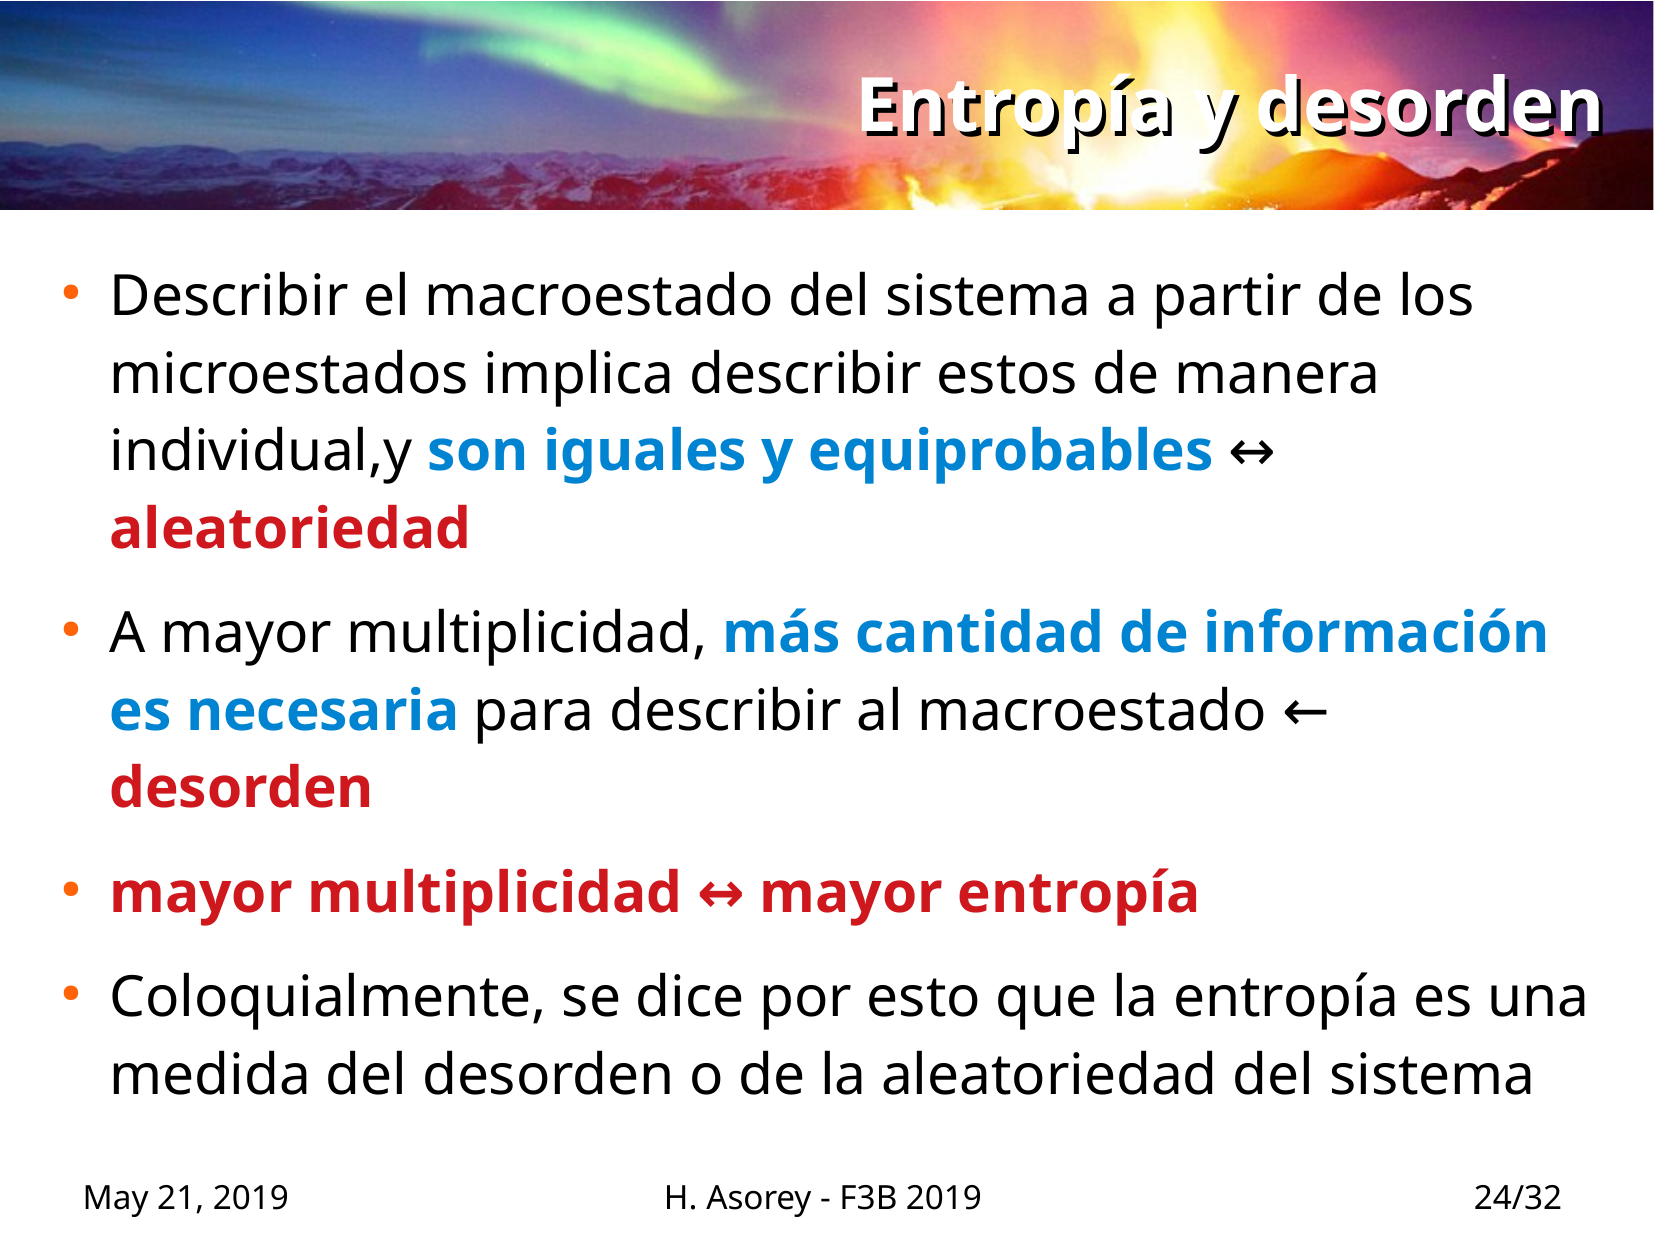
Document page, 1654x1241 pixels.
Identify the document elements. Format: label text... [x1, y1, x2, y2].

list Describir el macroestado del sistema a partir de los microestados implica describir estos de manera individual,y son iguales y equiprobables ↔ aleatoriedad A mayor multiplicidad, más cantidad de información es necesaria para describir al macroestado ← desorden mayor multiplicidad ↔ mayor entropía Coloquialmente, se dice por esto que la entropía es una medida del desorden o de la aleatoriedad del sistema [45, 255, 1606, 1156]
title Entropía y desorden [45, 15, 1606, 191]
picture [0, 1, 1654, 210]
